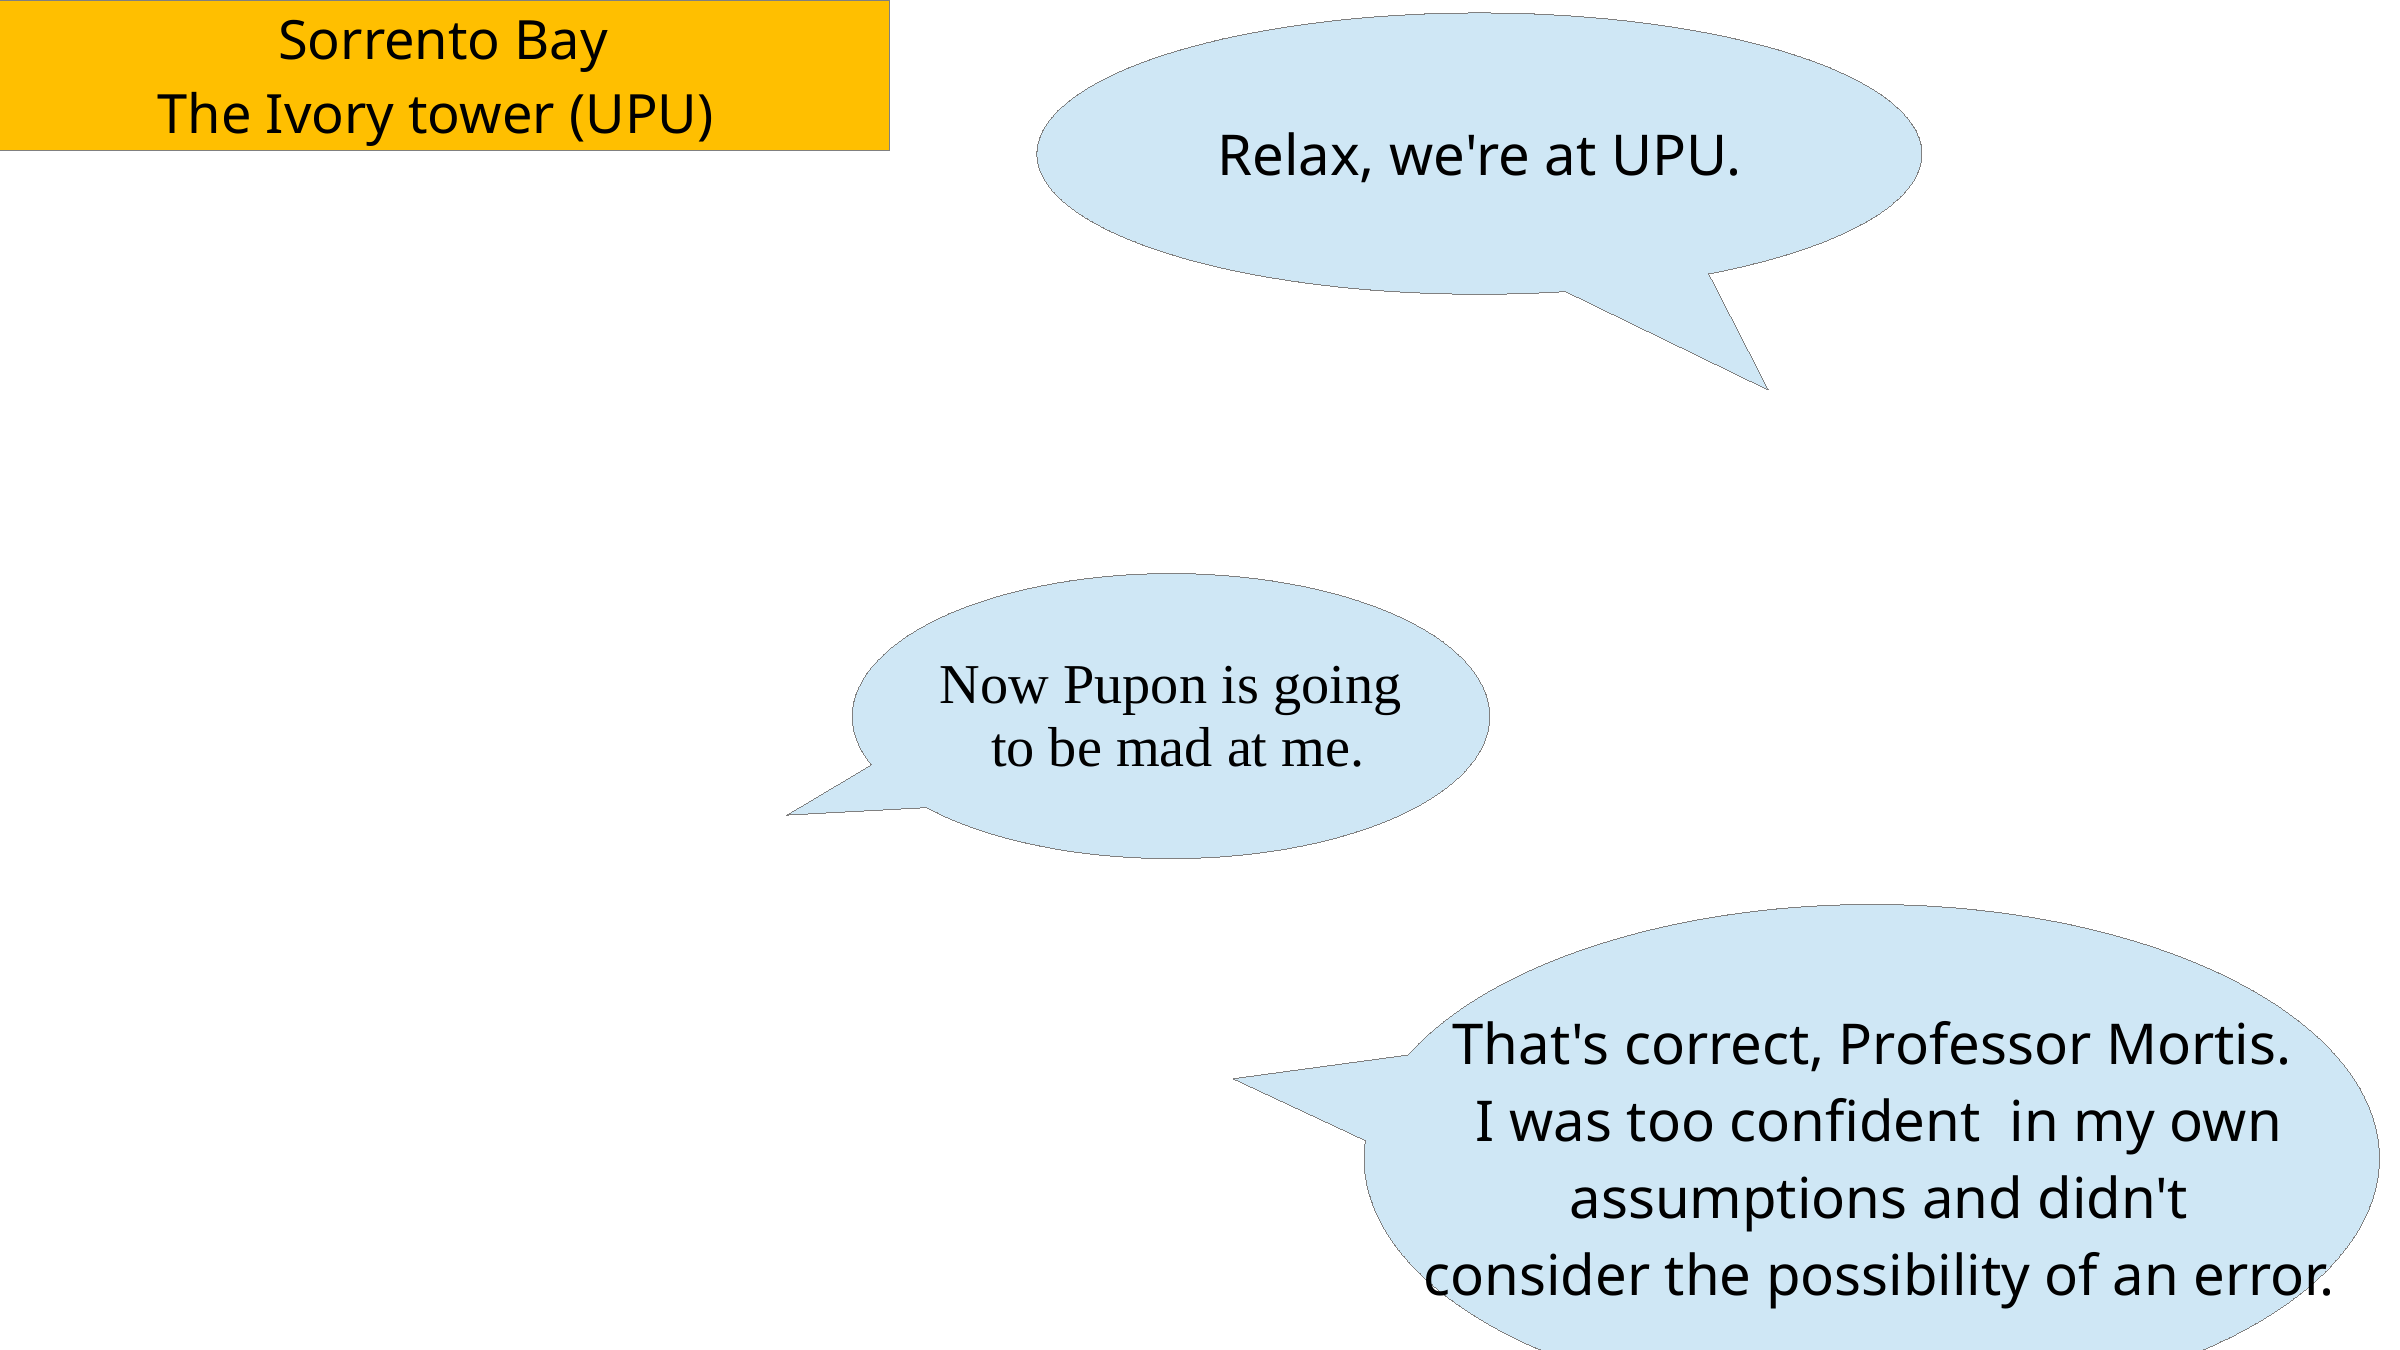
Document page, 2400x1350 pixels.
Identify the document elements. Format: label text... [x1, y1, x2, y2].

text_box That's correct, Professor Mortis. I was too confident in my own assumptions and didn't consider the possibility of an error. [1233, 904, 2380, 1350]
text_box Sorrento Bay The Ivory tower (UPU) [0, 0, 890, 151]
text_box Relax, we're at UPU. [1036, 12, 1922, 390]
text_box Now Pupon is going to be mad at me. [786, 573, 1490, 859]
